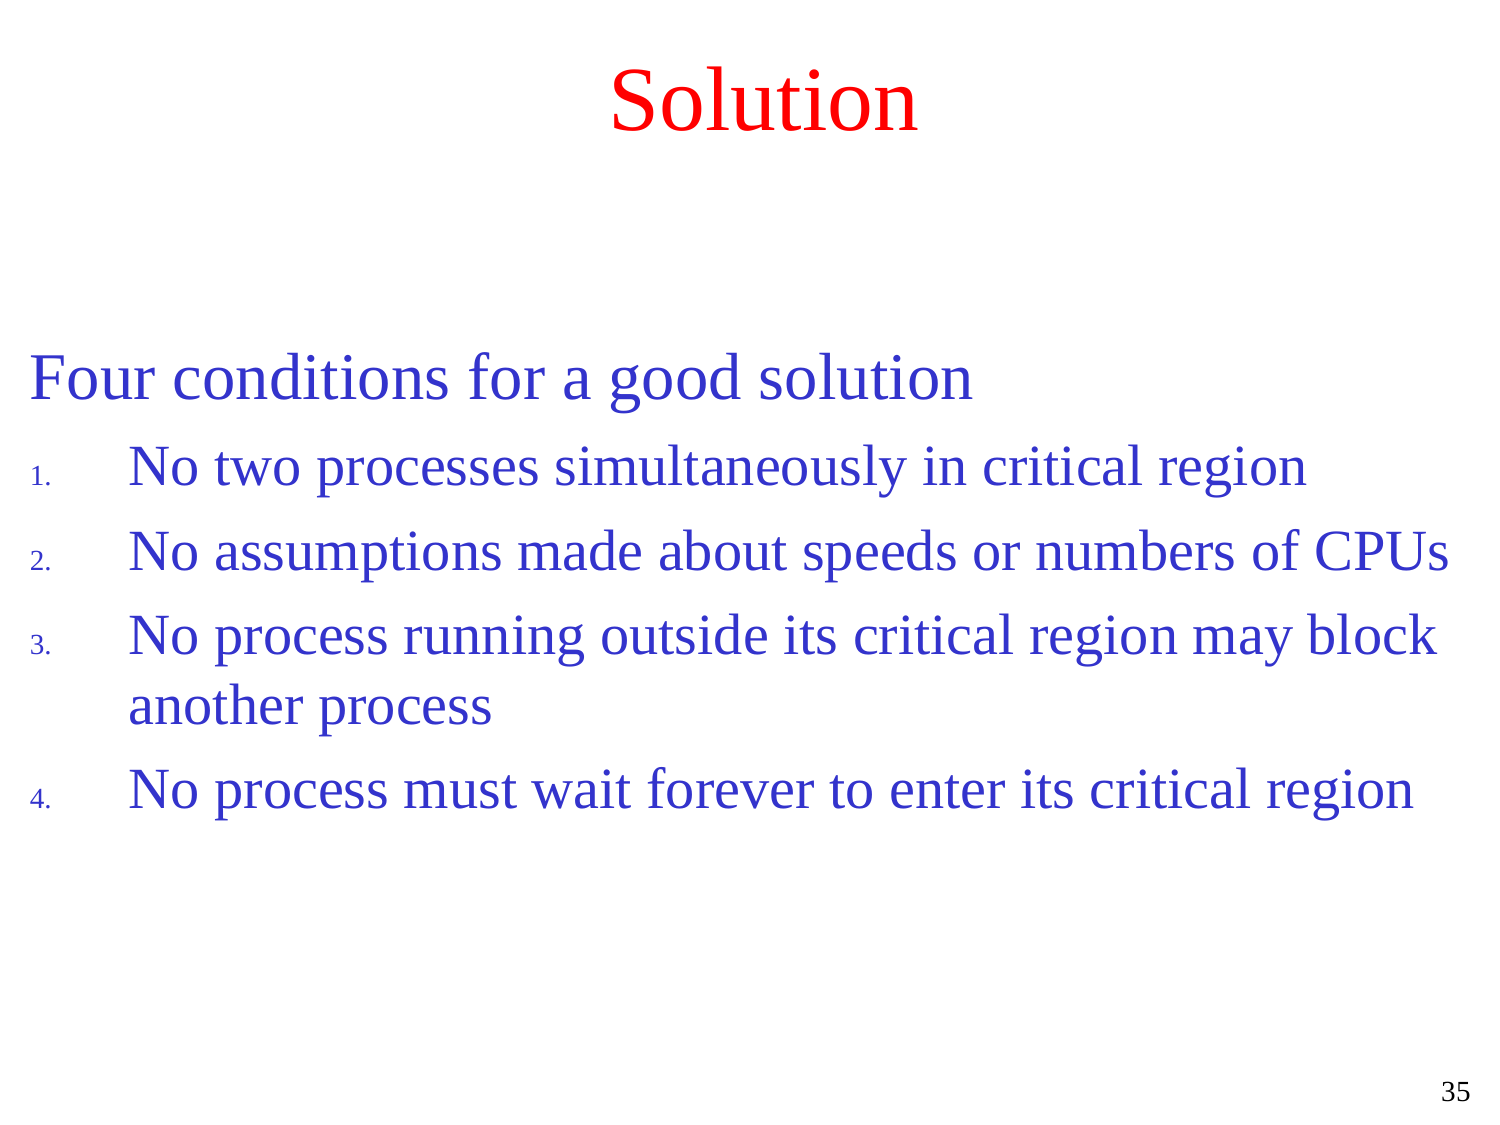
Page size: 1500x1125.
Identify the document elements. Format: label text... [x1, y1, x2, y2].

text_box Solution [126, 0, 1402, 188]
text_box <number> [1404, 1064, 1486, 1125]
text_box Four conditions for a good solution No two processes simultaneously in critical region No assumptions made about speeds or numbers of CPUs No process running outside its critical region may block another process No process must wait forever to enter its critical region [14, 324, 1500, 1001]
